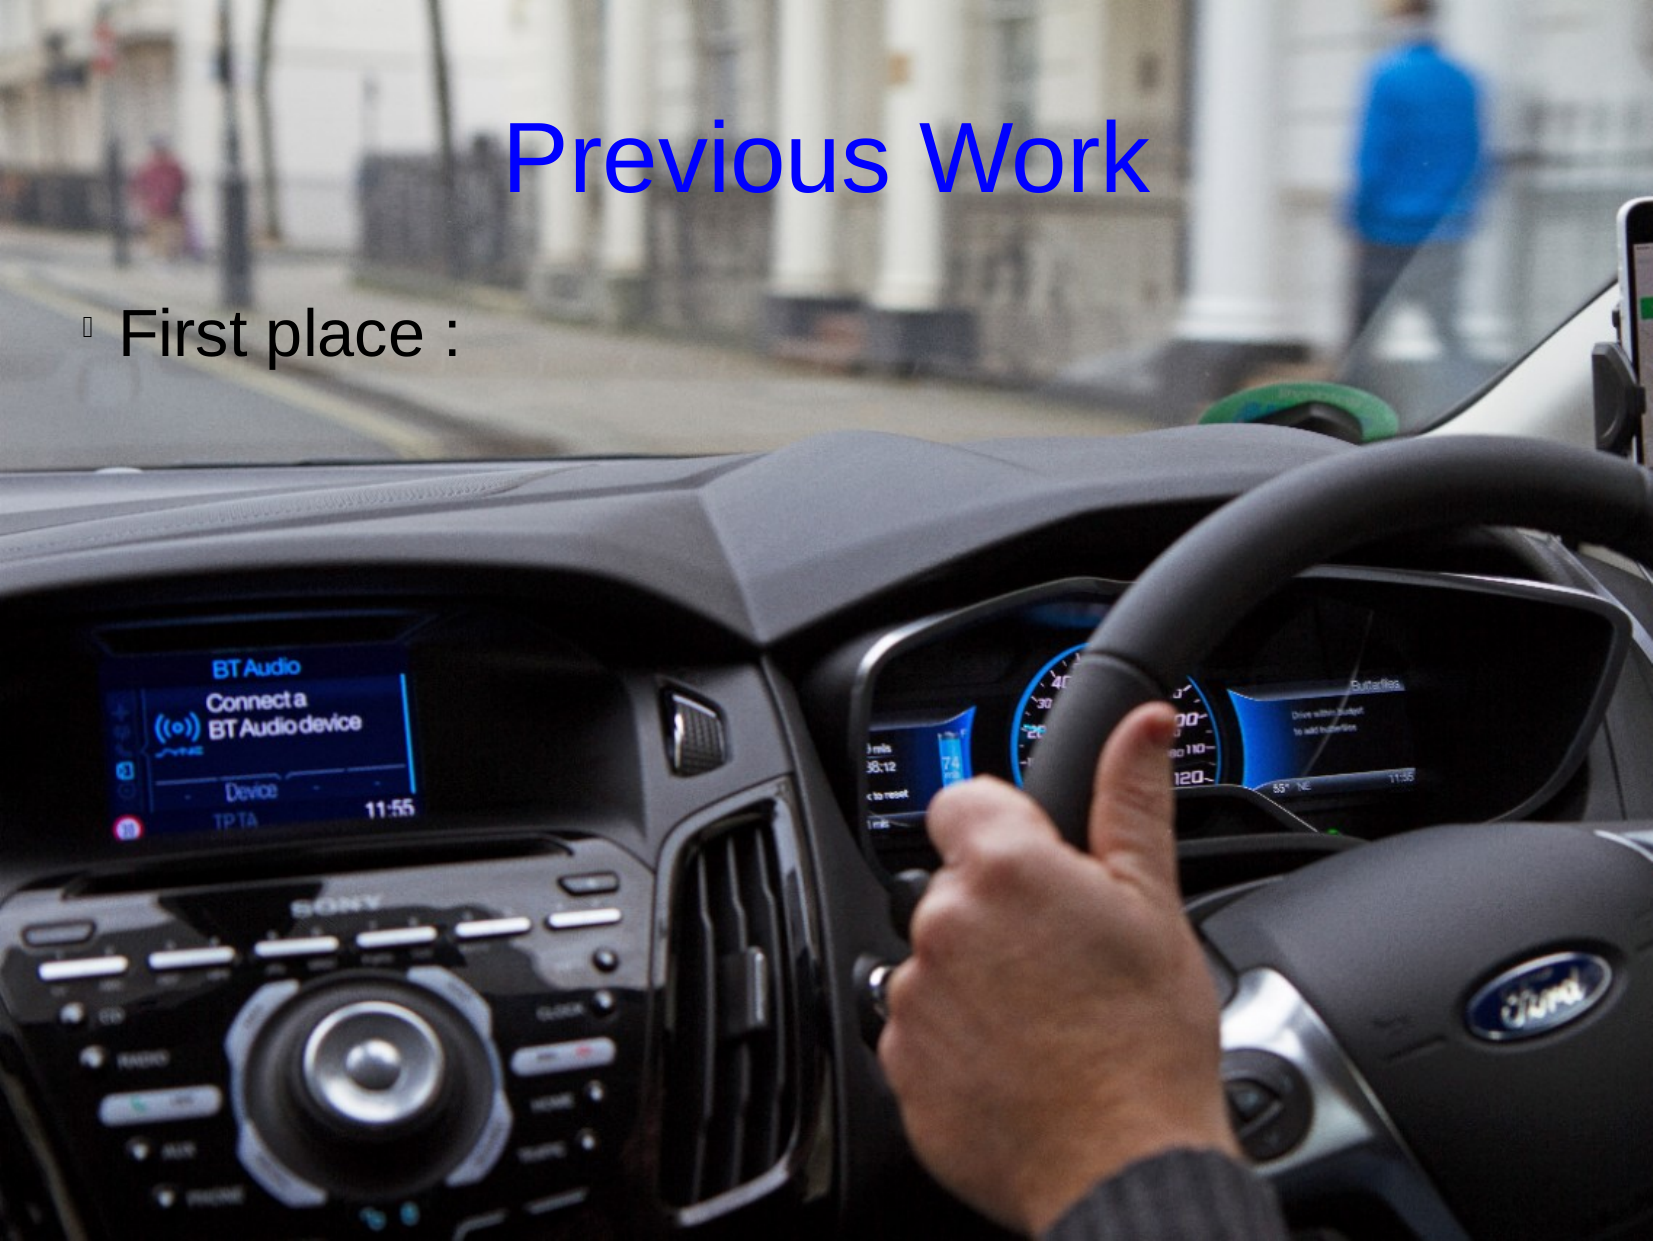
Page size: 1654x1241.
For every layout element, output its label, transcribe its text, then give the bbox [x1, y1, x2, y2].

text_box Previous Work [82, 49, 1571, 257]
text_box First place : [82, 290, 1571, 1010]
picture [0, 0, 1653, 1241]
